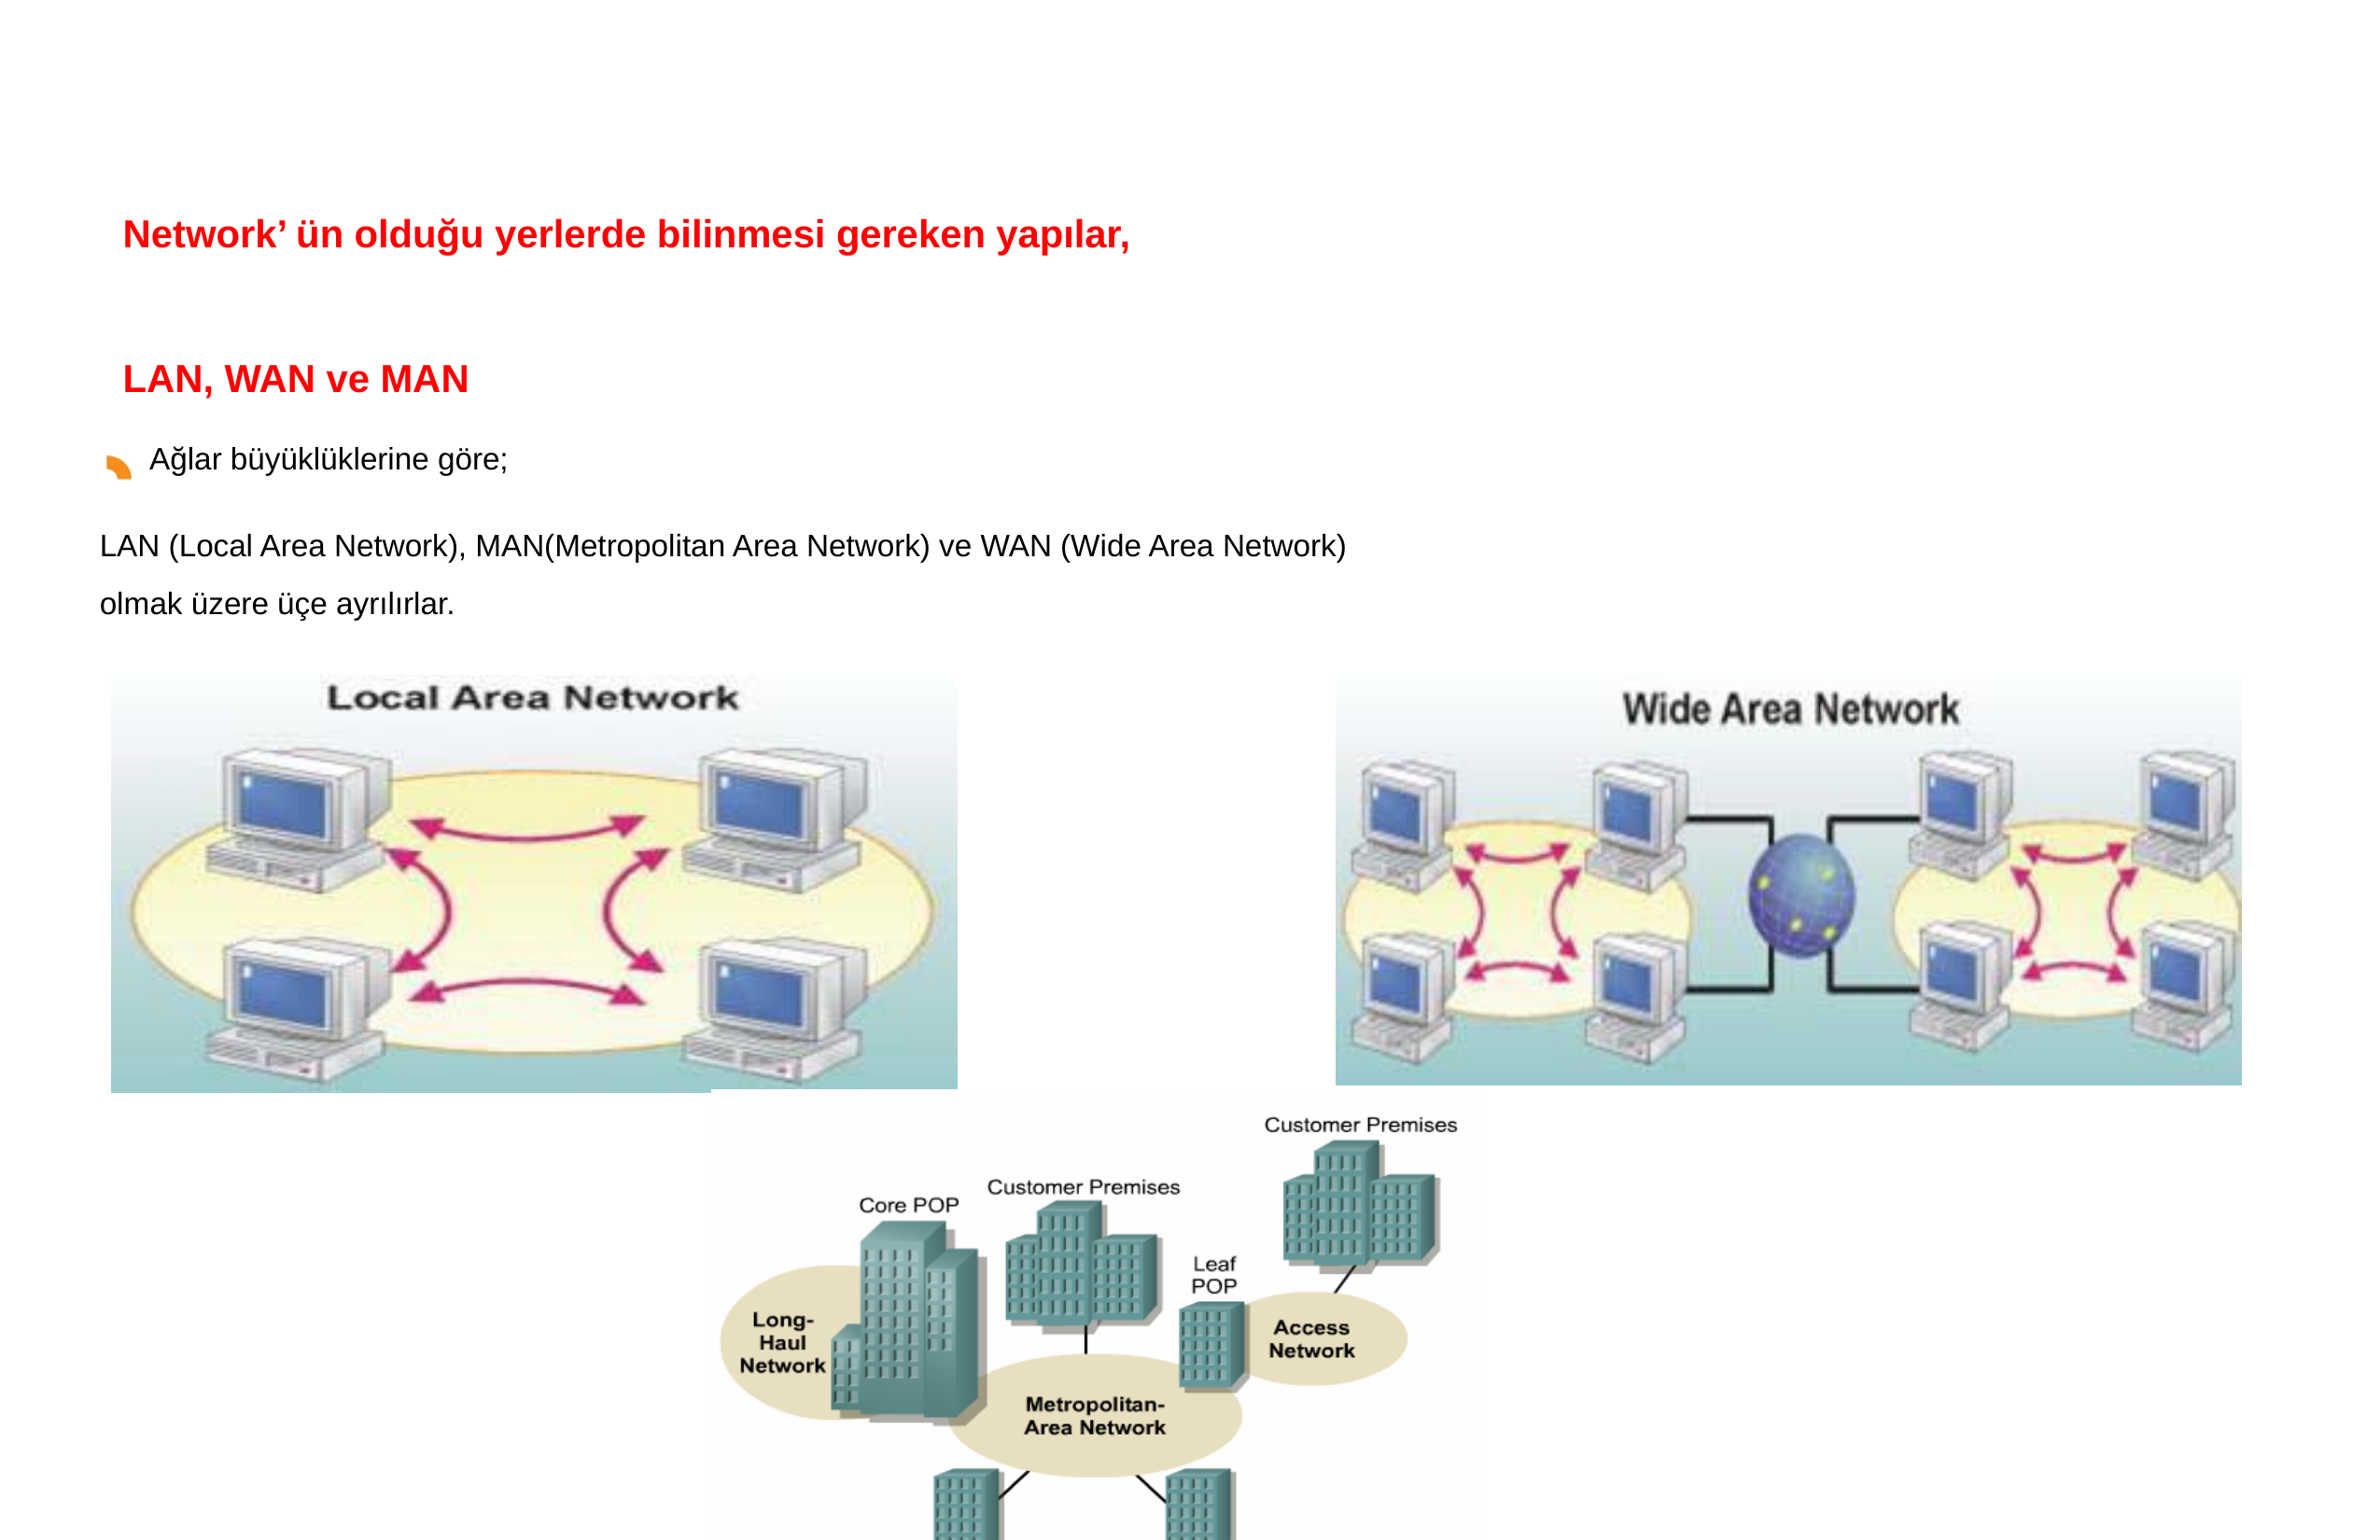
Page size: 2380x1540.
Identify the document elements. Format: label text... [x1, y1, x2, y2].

picture [99, 451, 140, 485]
text_box olmak üzere üçe ayrılırlar. [99, 586, 723, 648]
text_box [0, 0, 2380, 1540]
text_box LAN (Local Area Network), MAN(Metropolitan Area Network) ve WAN (Wide Area Network) [99, 528, 2248, 590]
text_box Network’ ün olduğu yerlerde bilinmesi gereken yapılar, [122, 213, 1863, 290]
text_box Ağlar büyüklüklerine göre; [141, 441, 797, 503]
text_box LAN, WAN ve MAN [122, 357, 735, 435]
picture [111, 675, 1481, 1540]
picture [1336, 672, 2242, 1085]
